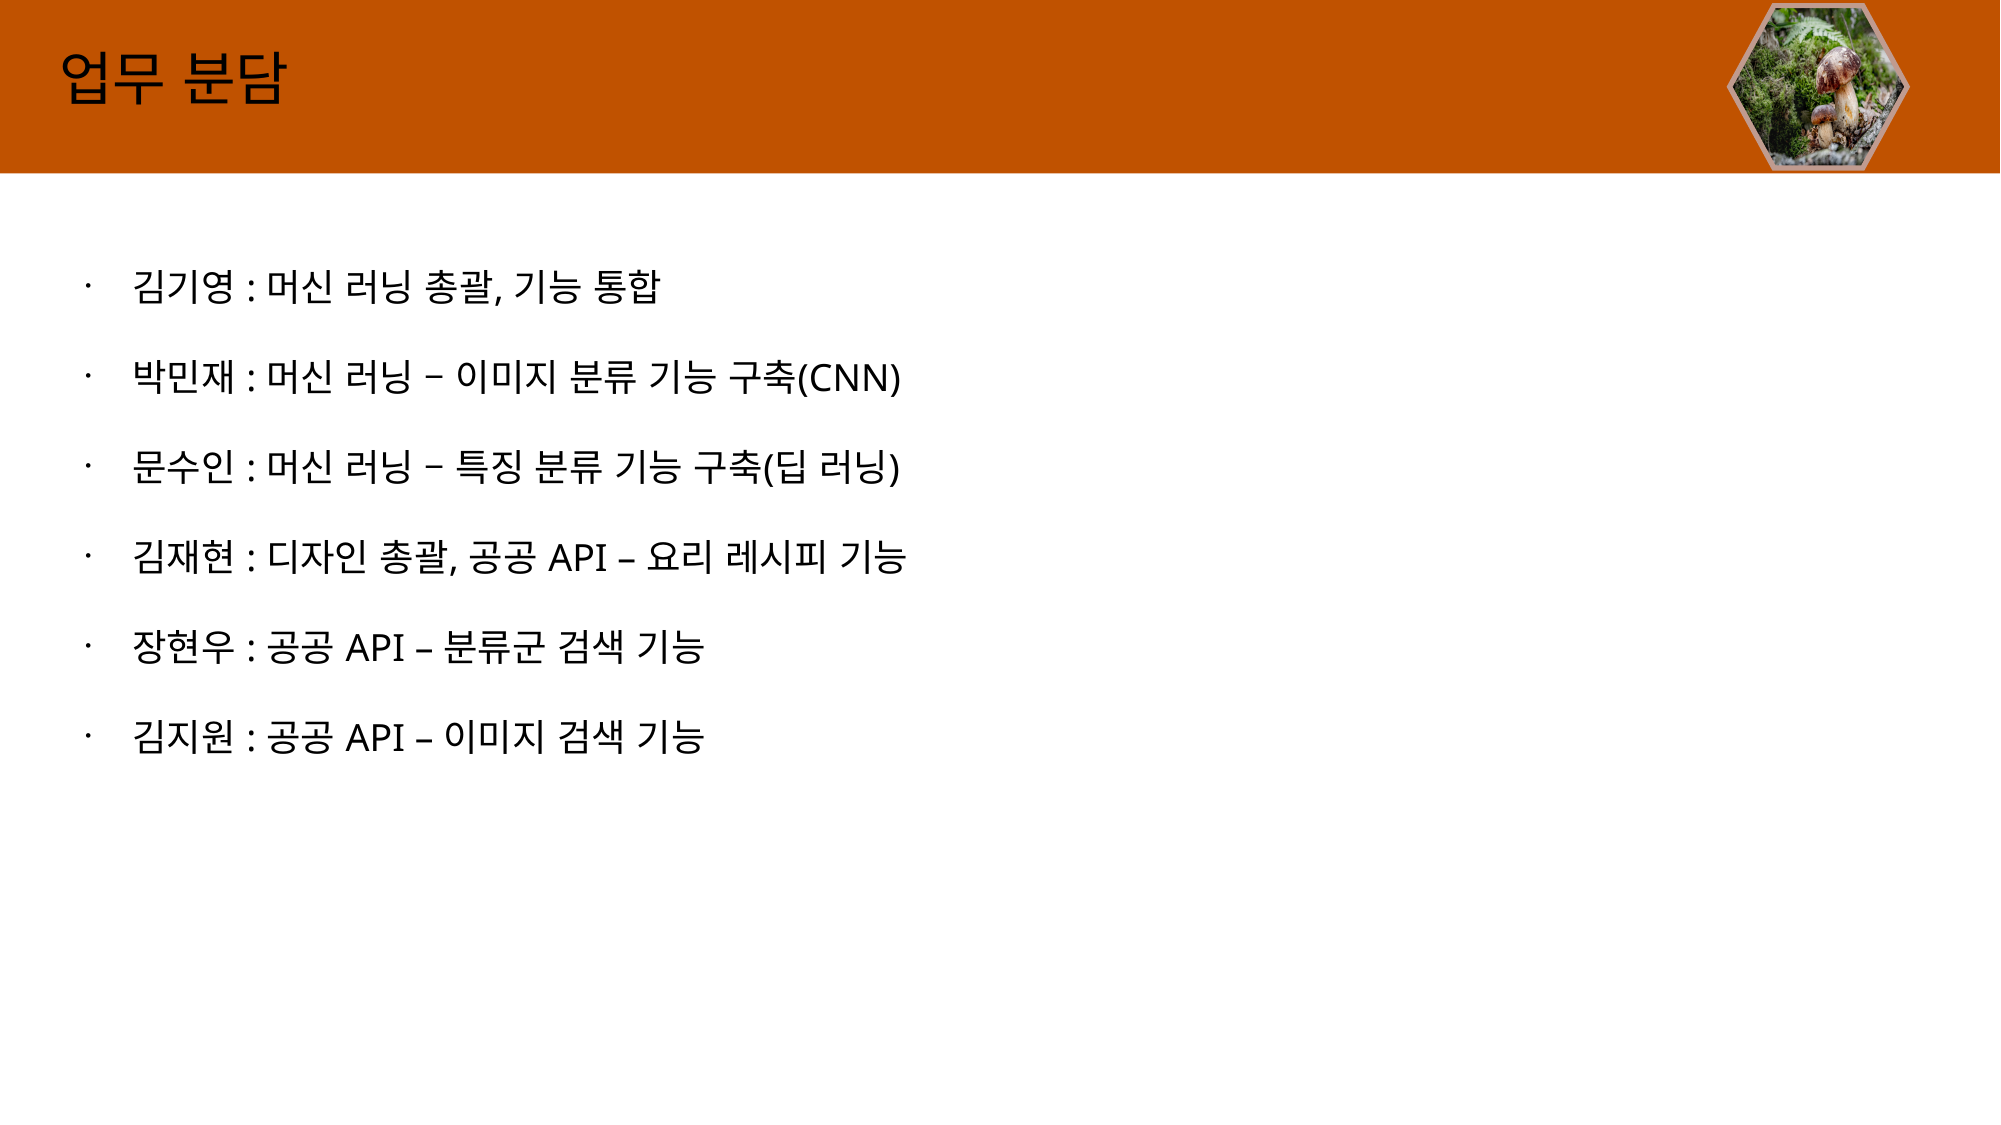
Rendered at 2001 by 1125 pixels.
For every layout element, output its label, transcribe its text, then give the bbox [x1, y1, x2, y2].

text_box 김기영 : 머신 러닝 총괄, 기능 통합 박민재 : 머신 러닝 – 이미지 분류 기능 구축(CNN) 문수인 : 머신 러닝 – 특징 분류 기능 구축(딥 러닝) 김재현 : 디자인 총괄, 공공 API – 요리 레시피 기능 장현우 : 공공 API – 분류군 검색 기능 김지원 : 공공 API – 이미지 검색 기능 [70, 211, 1288, 767]
text_box [0, 0, 2000, 174]
text_box 업무 분담 [44, 35, 1063, 121]
